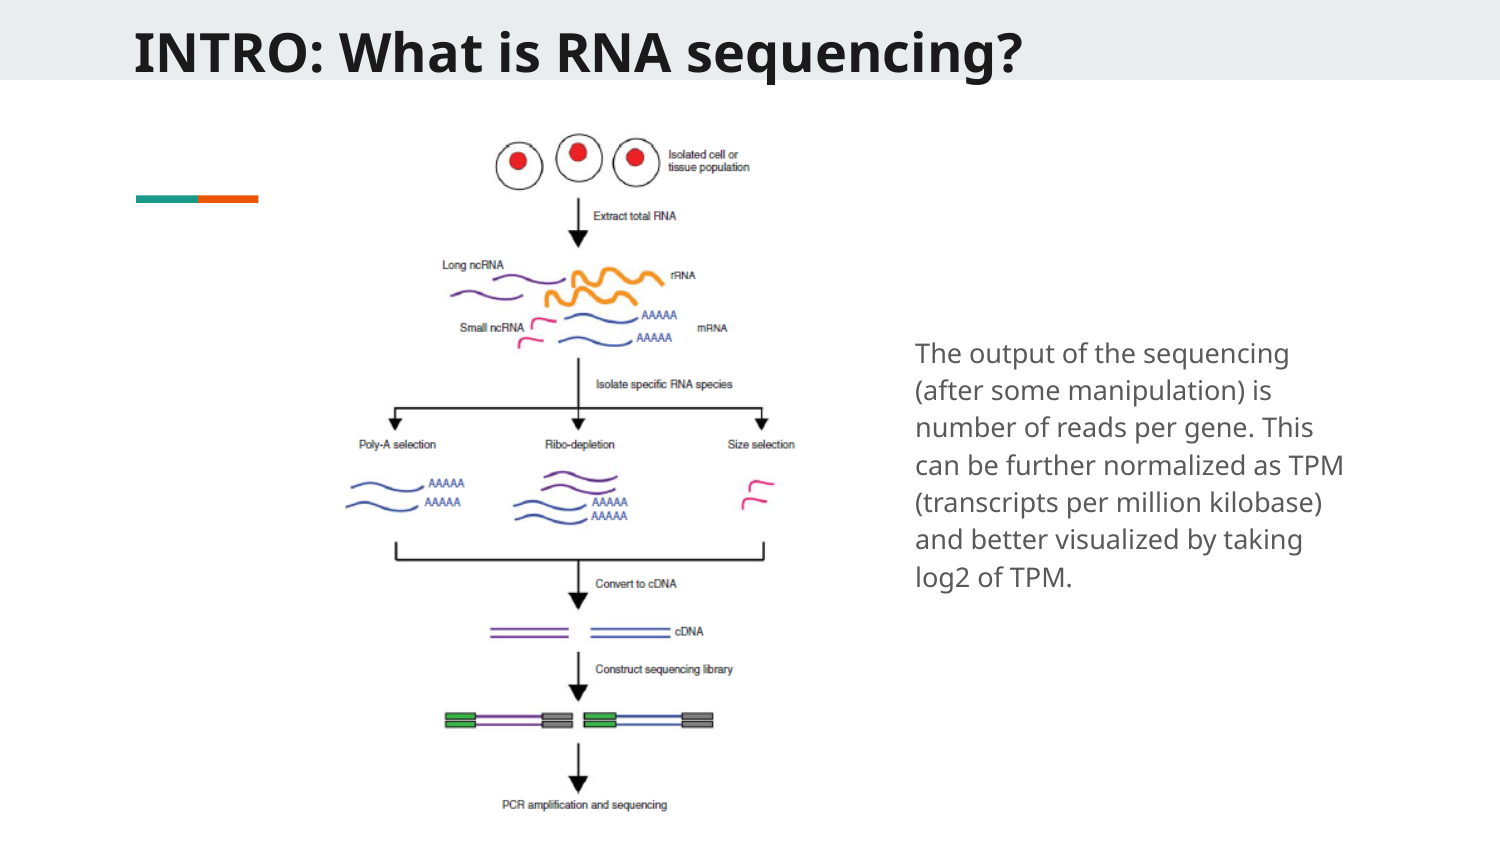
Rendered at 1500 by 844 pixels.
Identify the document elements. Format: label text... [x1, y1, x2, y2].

picture [319, 116, 839, 819]
list The output of the sequencing (after some manipulation) is number of reads per gene. This can be further normalized as TPM (transcripts per million kilobase) and better visualized by taking log2 of TPM. [825, 316, 1365, 744]
title INTRO: What is RNA sequencing? [119, 3, 1381, 92]
